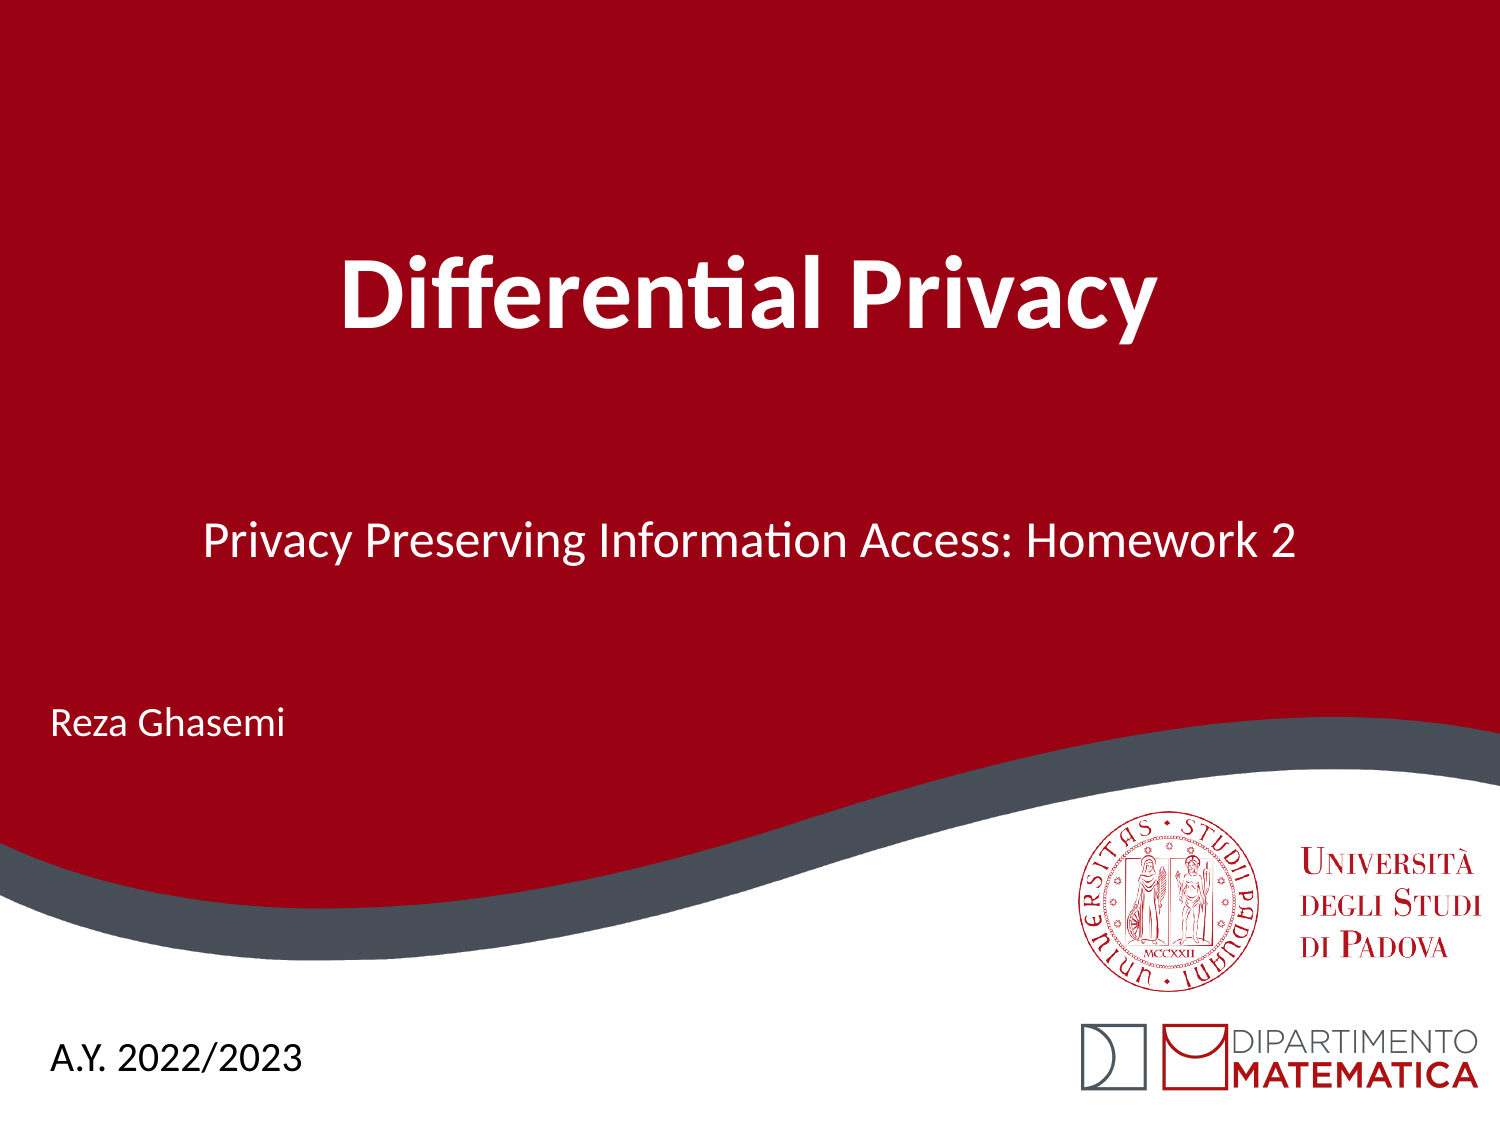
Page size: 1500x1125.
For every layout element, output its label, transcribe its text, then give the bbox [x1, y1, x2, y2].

picture [1078, 1021, 1481, 1092]
title Differential Privacy [112, 91, 1388, 483]
list Reza Ghasemi [35, 693, 453, 746]
list A.Y. 2022/2023 [35, 1028, 425, 1081]
picture [0, 0, 1500, 992]
subtitle Privacy Preserving Information Access: Homework 2 [187, 497, 1313, 770]
